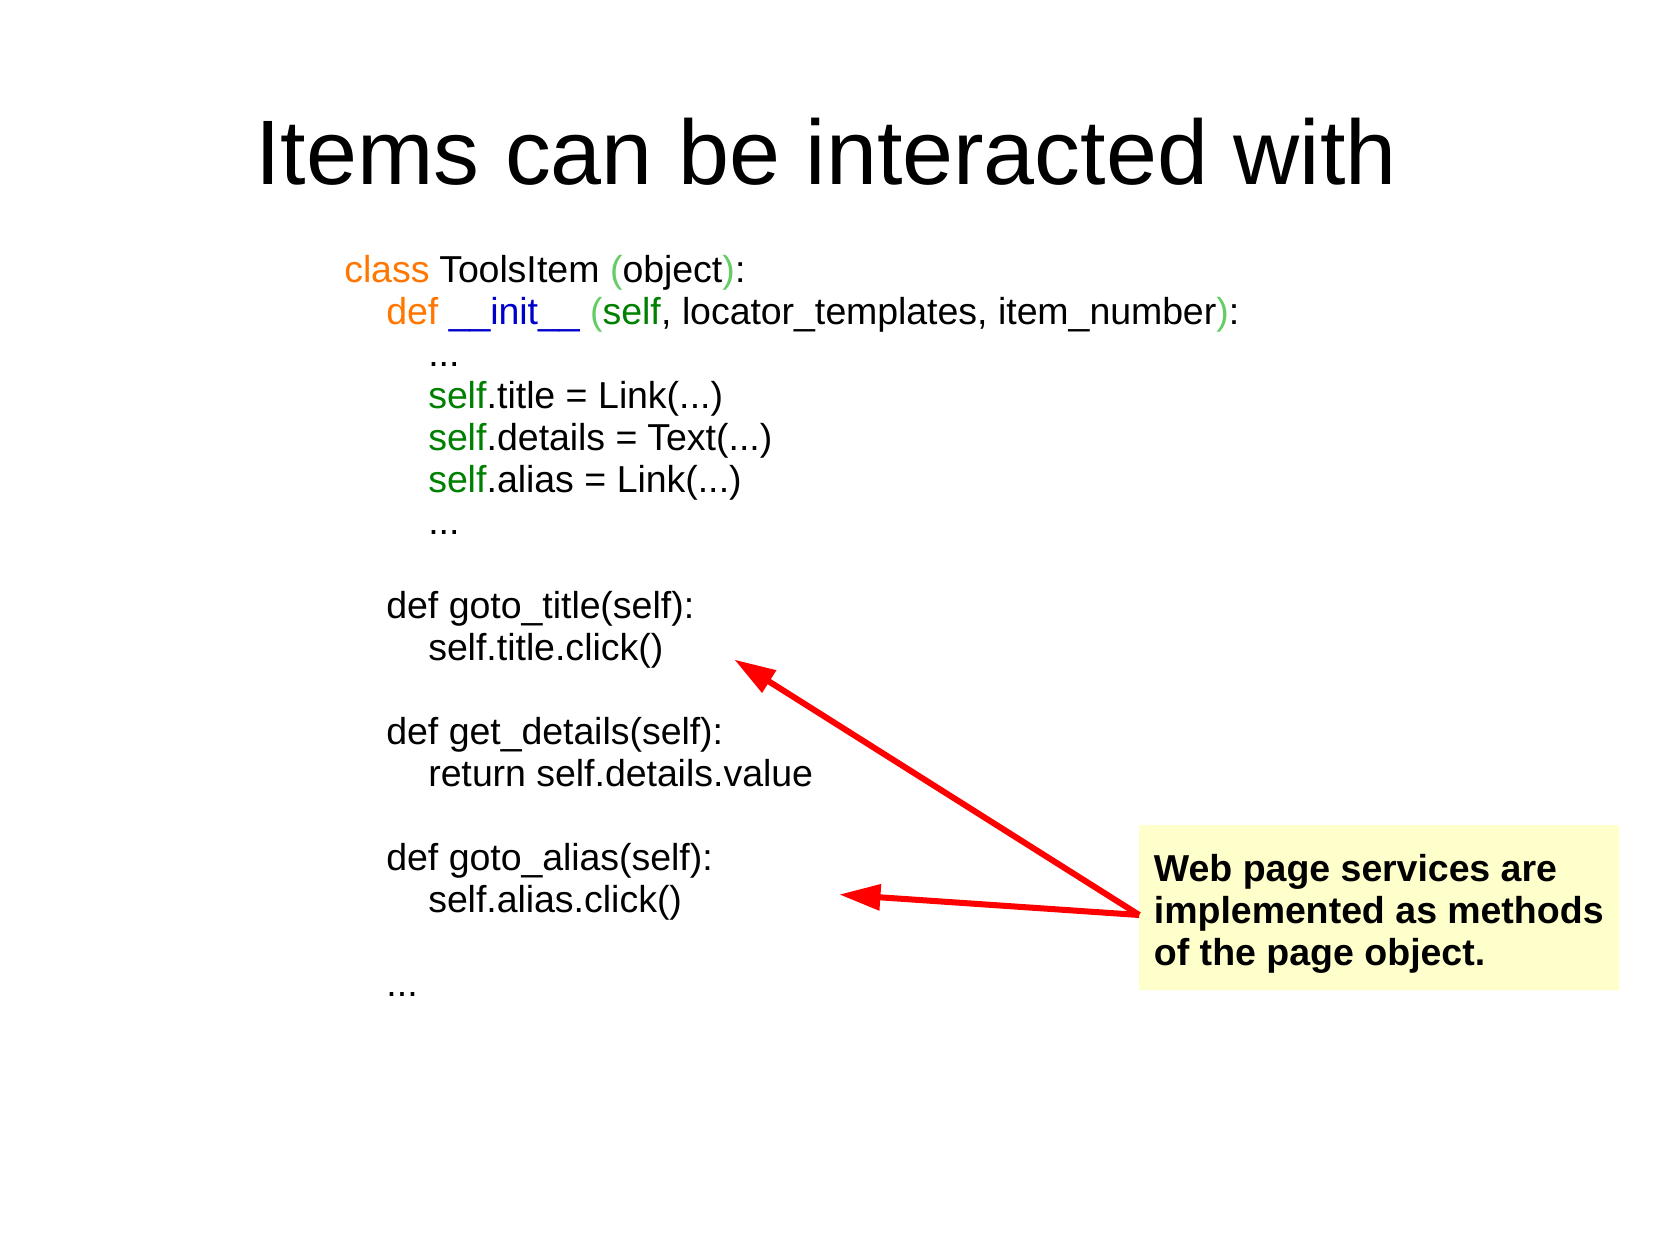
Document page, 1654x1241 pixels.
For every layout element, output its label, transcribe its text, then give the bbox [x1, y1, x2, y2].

text_box class ToolsItem (object): def __init__ (self, locator_templates, item_number): ... self.title = Link(...) self.details = Text(...) self.alias = Link(...) ... def goto_title(self): self.title.click() def get_details(self): return self.details.value def goto_alias(self): self.alias.click() ... [329, 241, 1255, 1055]
text_box Web page services are implemented as methods of the page object. [1139, 840, 1619, 991]
text_box [1139, 825, 1620, 991]
title Items can be interacted with [82, 49, 1571, 257]
